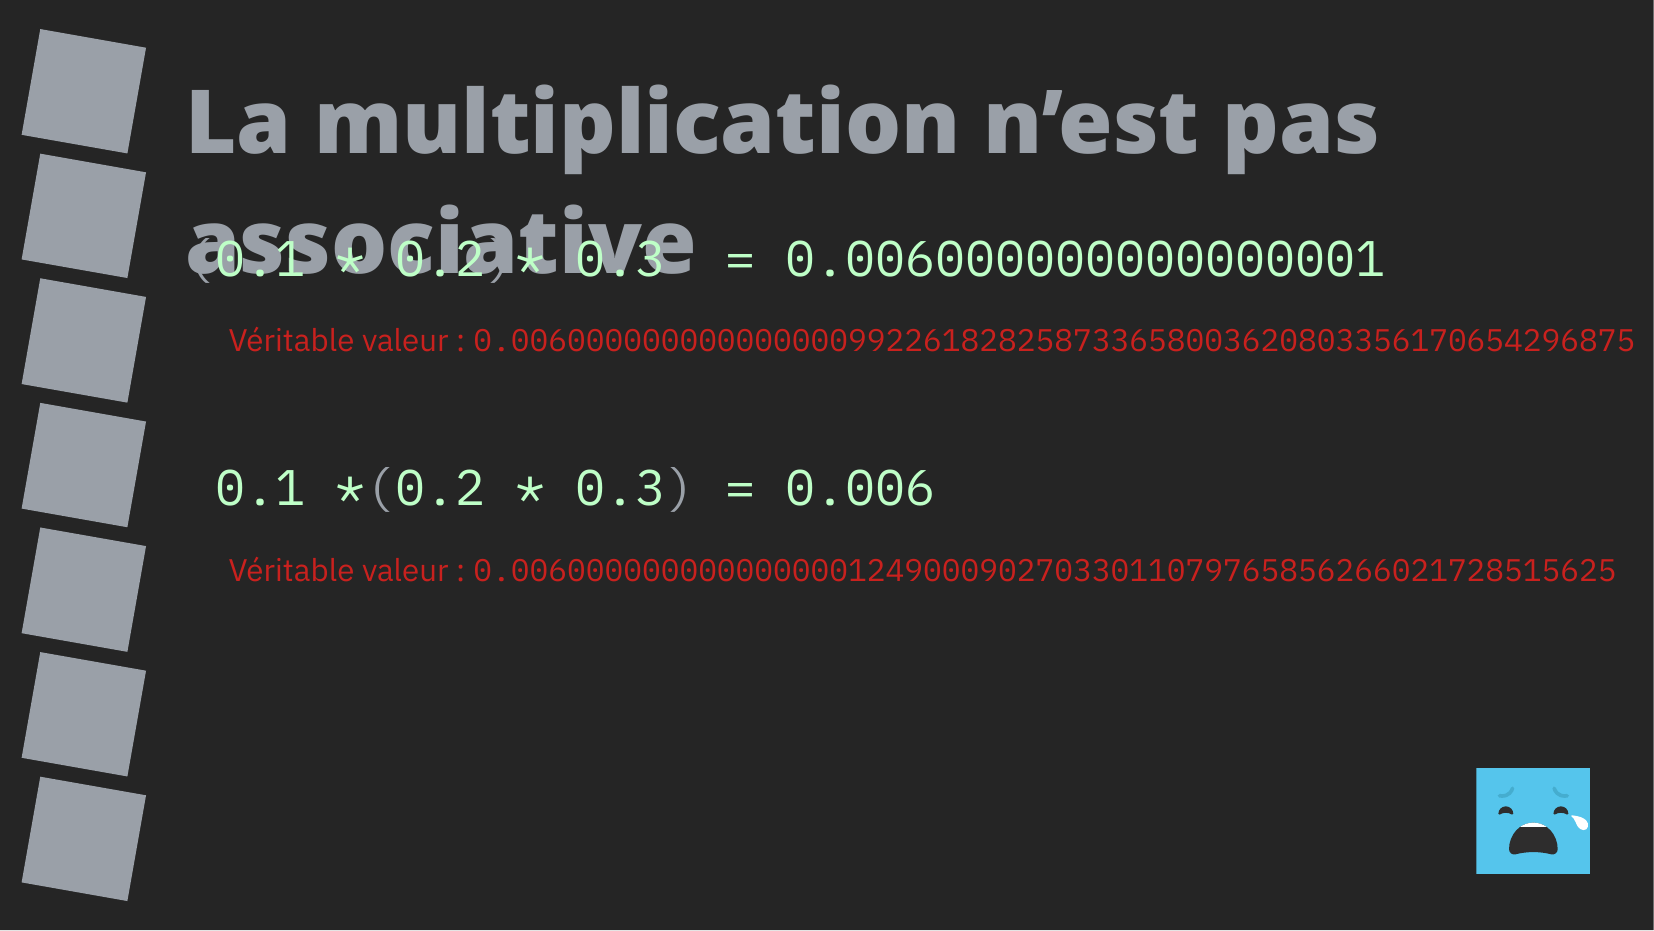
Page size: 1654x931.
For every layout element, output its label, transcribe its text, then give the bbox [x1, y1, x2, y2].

list (0.1 * 0.2)* 0.3 = 0.006000000000000001 Véritable valeur : 0.006000000000000000992261828258733658003620803356170654296875 0.1 *(0.2 * 0.3) = 0.006 Véritable valeur : 0.00600000000000000012490009027033011079765856266021728515625 [184, 225, 1636, 901]
picture [1476, 767, 1591, 874]
title La multiplication n’est pas associative [184, 59, 1654, 154]
